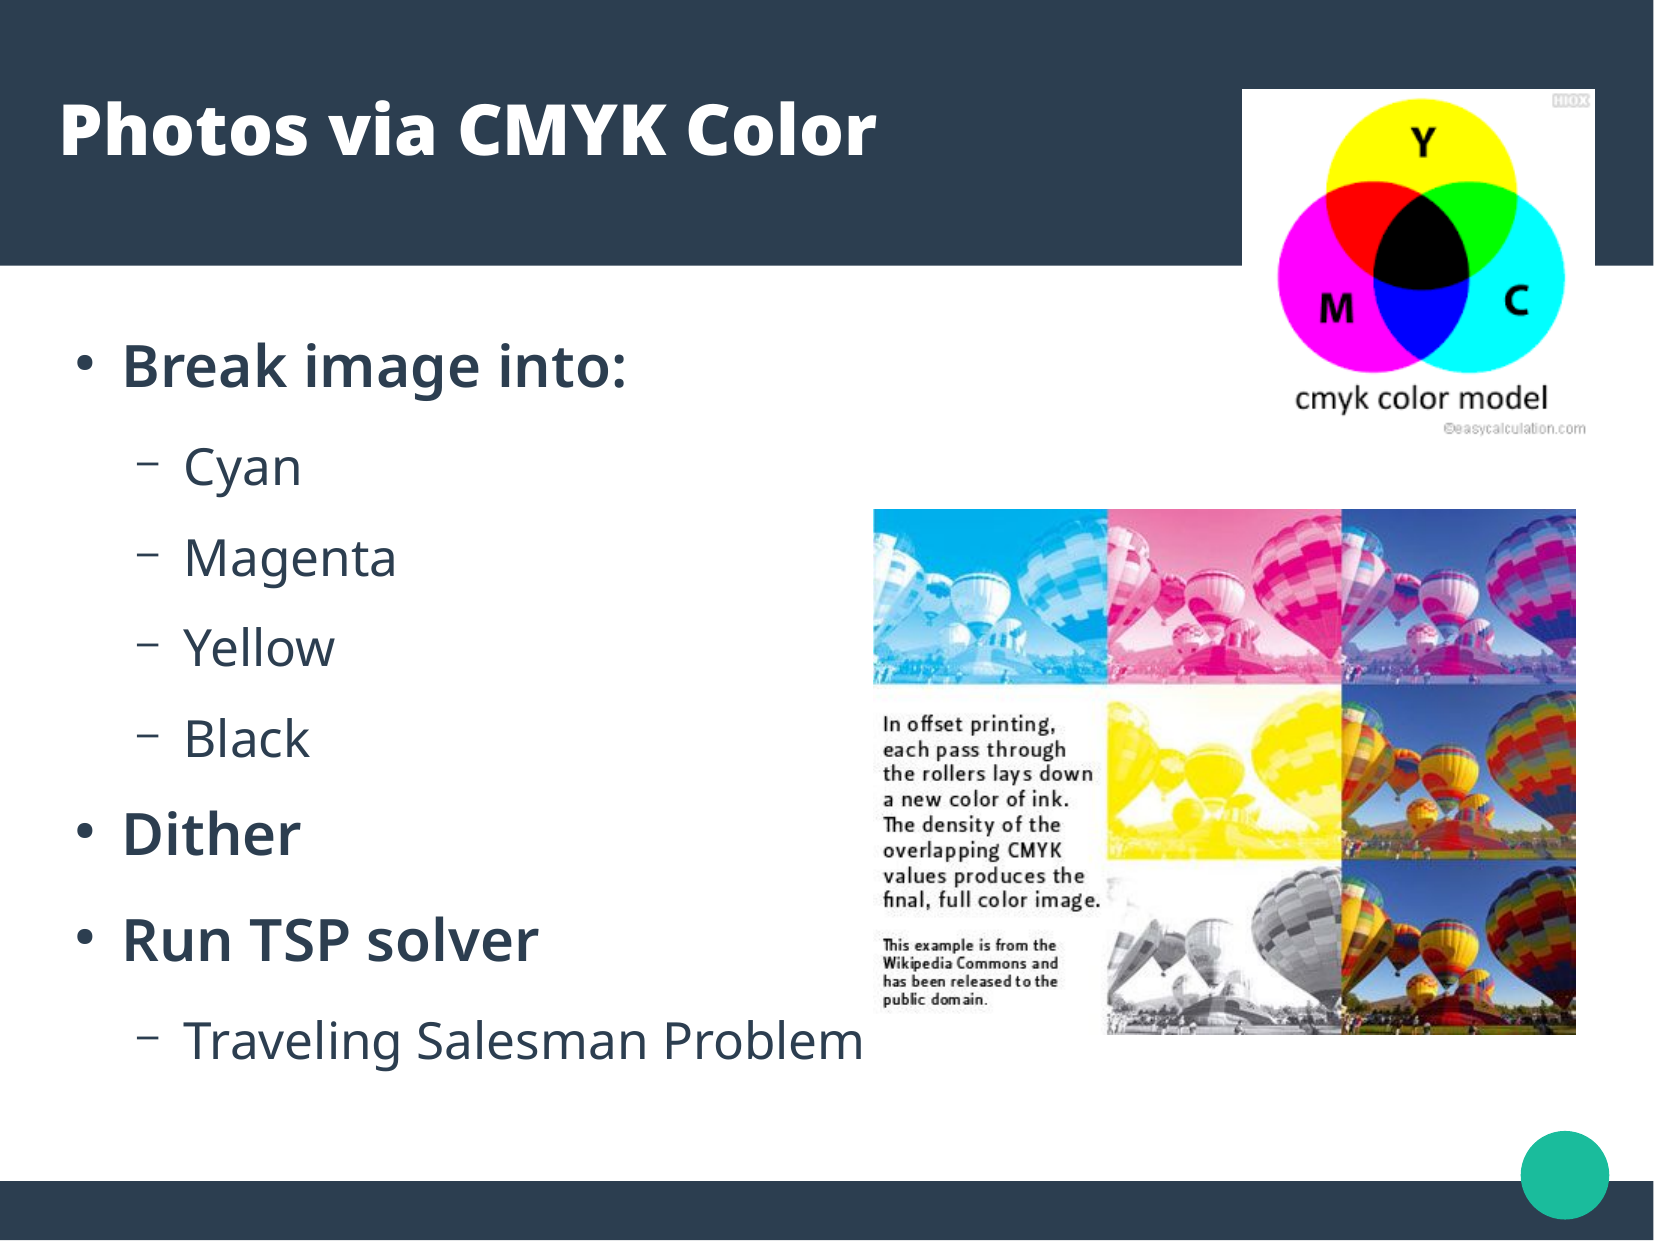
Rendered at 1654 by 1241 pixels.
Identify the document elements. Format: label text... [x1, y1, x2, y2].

picture [1242, 89, 1595, 442]
title Photos via CMYK Color [59, 49, 1595, 207]
picture [873, 509, 1576, 1035]
list Break image into: Cyan Magenta Yellow Black Dither Run TSP solver Traveling Salesman Problem [59, 324, 871, 1152]
